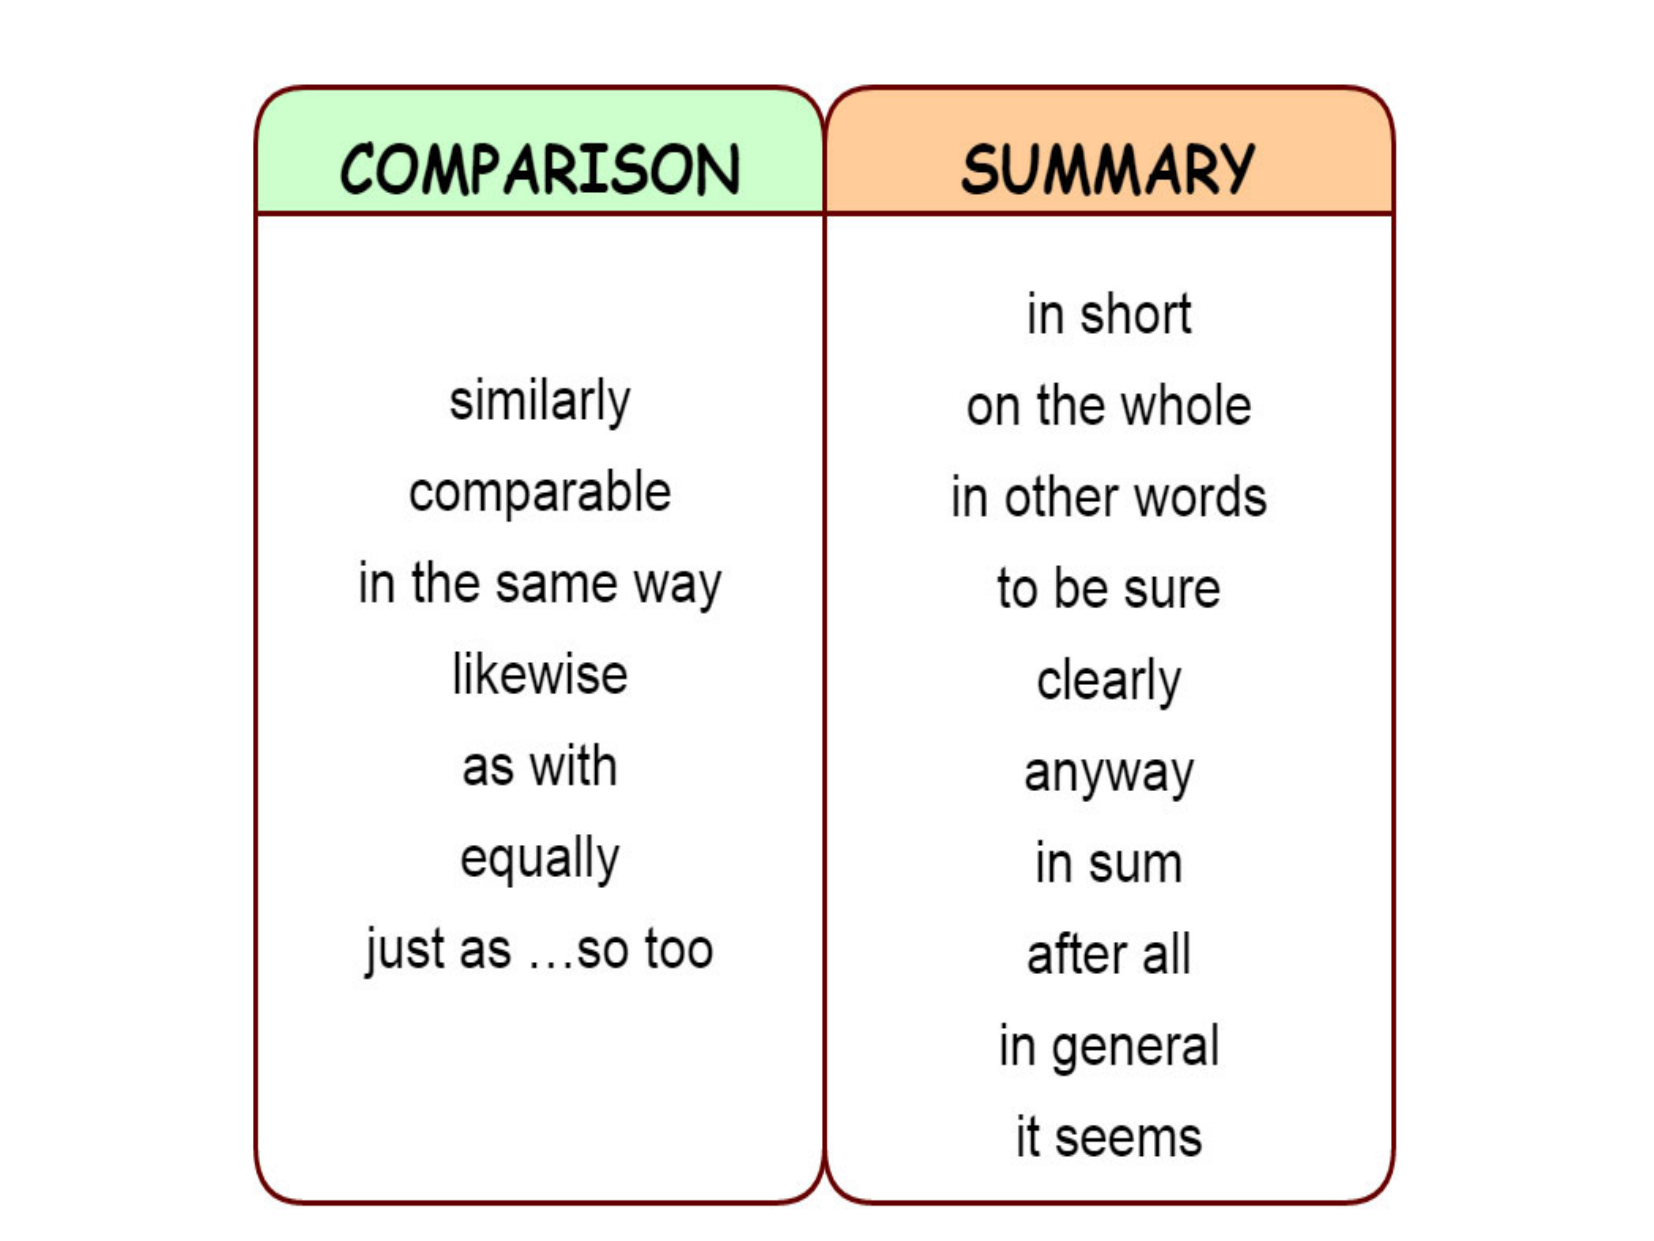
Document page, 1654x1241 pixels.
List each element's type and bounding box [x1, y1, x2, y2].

picture [252, 10, 1398, 1219]
